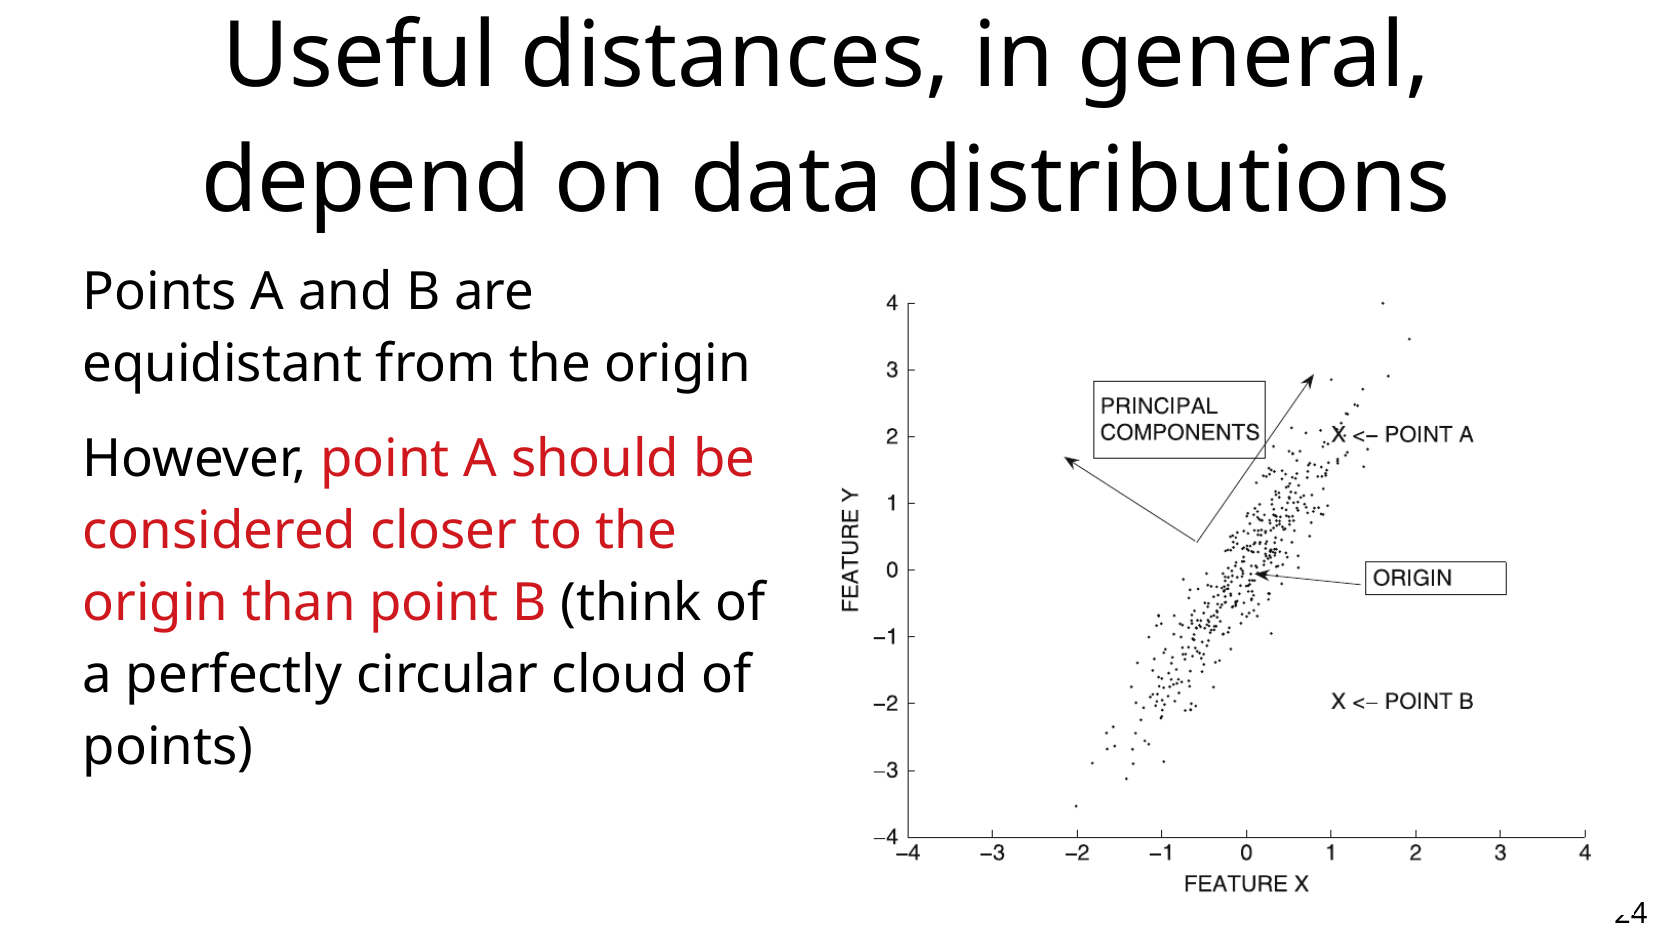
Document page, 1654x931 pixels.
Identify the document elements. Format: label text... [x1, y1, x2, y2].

picture [803, 266, 1634, 916]
list Points A and B are equidistant from the origin However, point A should be considered closer to the origin than point B (think of a perfectly circular cloud of points) [82, 253, 796, 793]
title Useful distances, in general, depend on data distributions [82, 1, 1571, 226]
